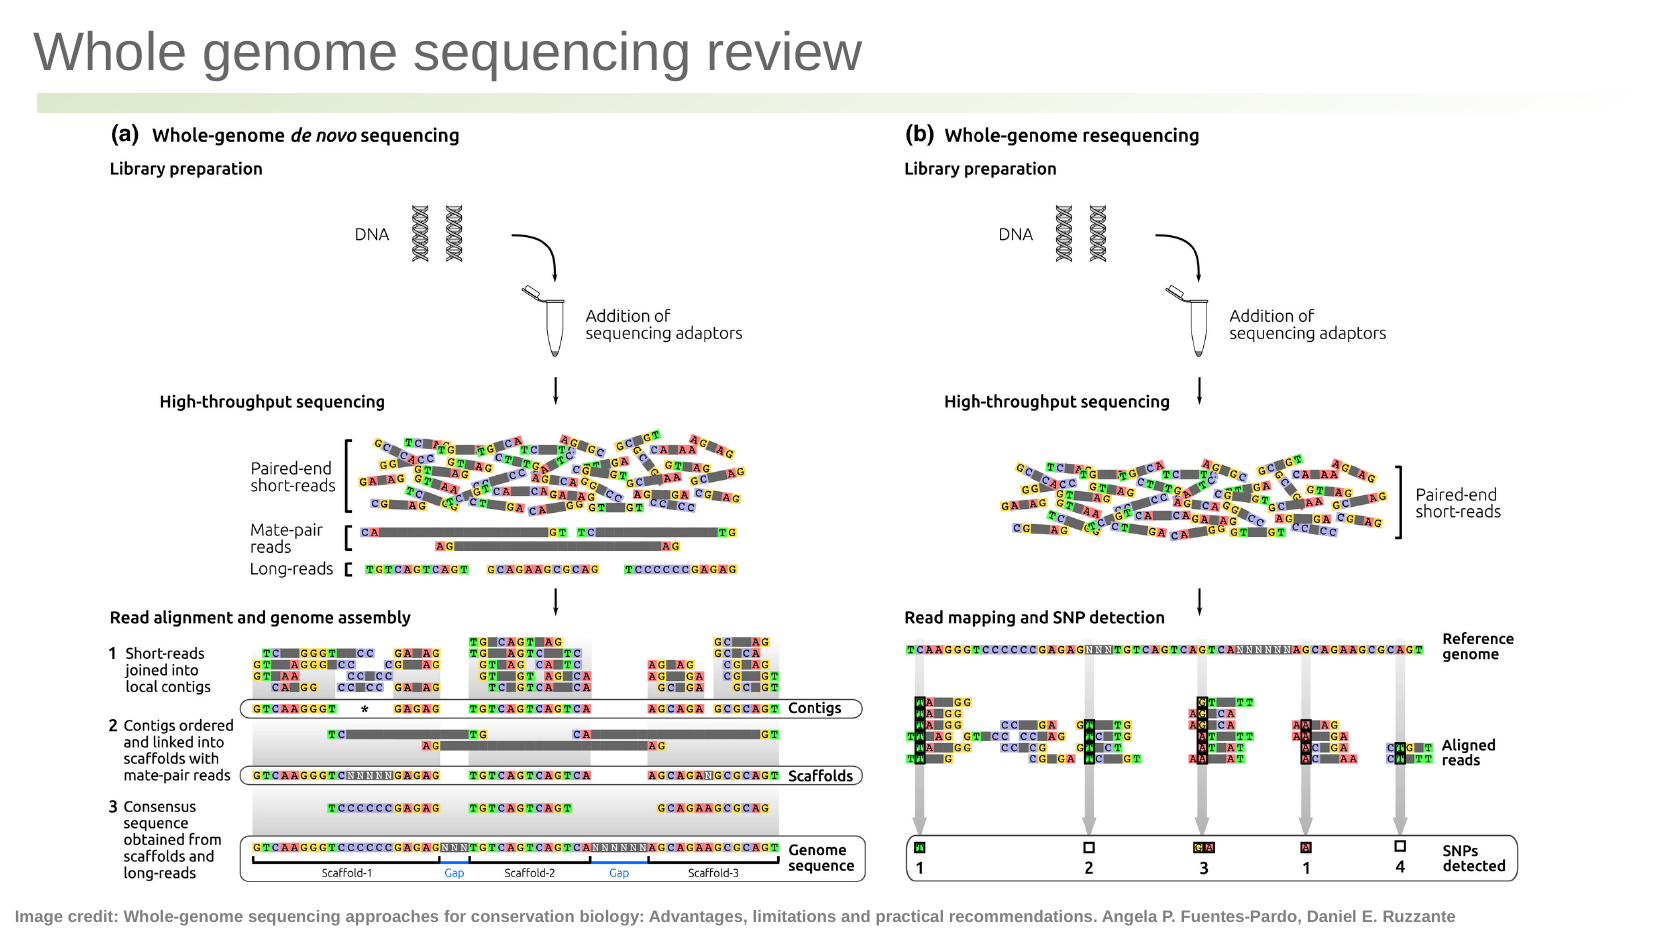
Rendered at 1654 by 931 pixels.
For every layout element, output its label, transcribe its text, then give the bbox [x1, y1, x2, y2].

picture [109, 120, 1519, 882]
text_box Image credit: Whole-genome sequencing approaches for conservation biology: Advantages, limitations and practical recommendations. Angela P. Fuentes-Pardo, Daniel E. Ruzzante [0, 900, 1651, 931]
text_box [37, 93, 1632, 113]
text_box Whole genome sequencing review [18, 14, 1632, 151]
